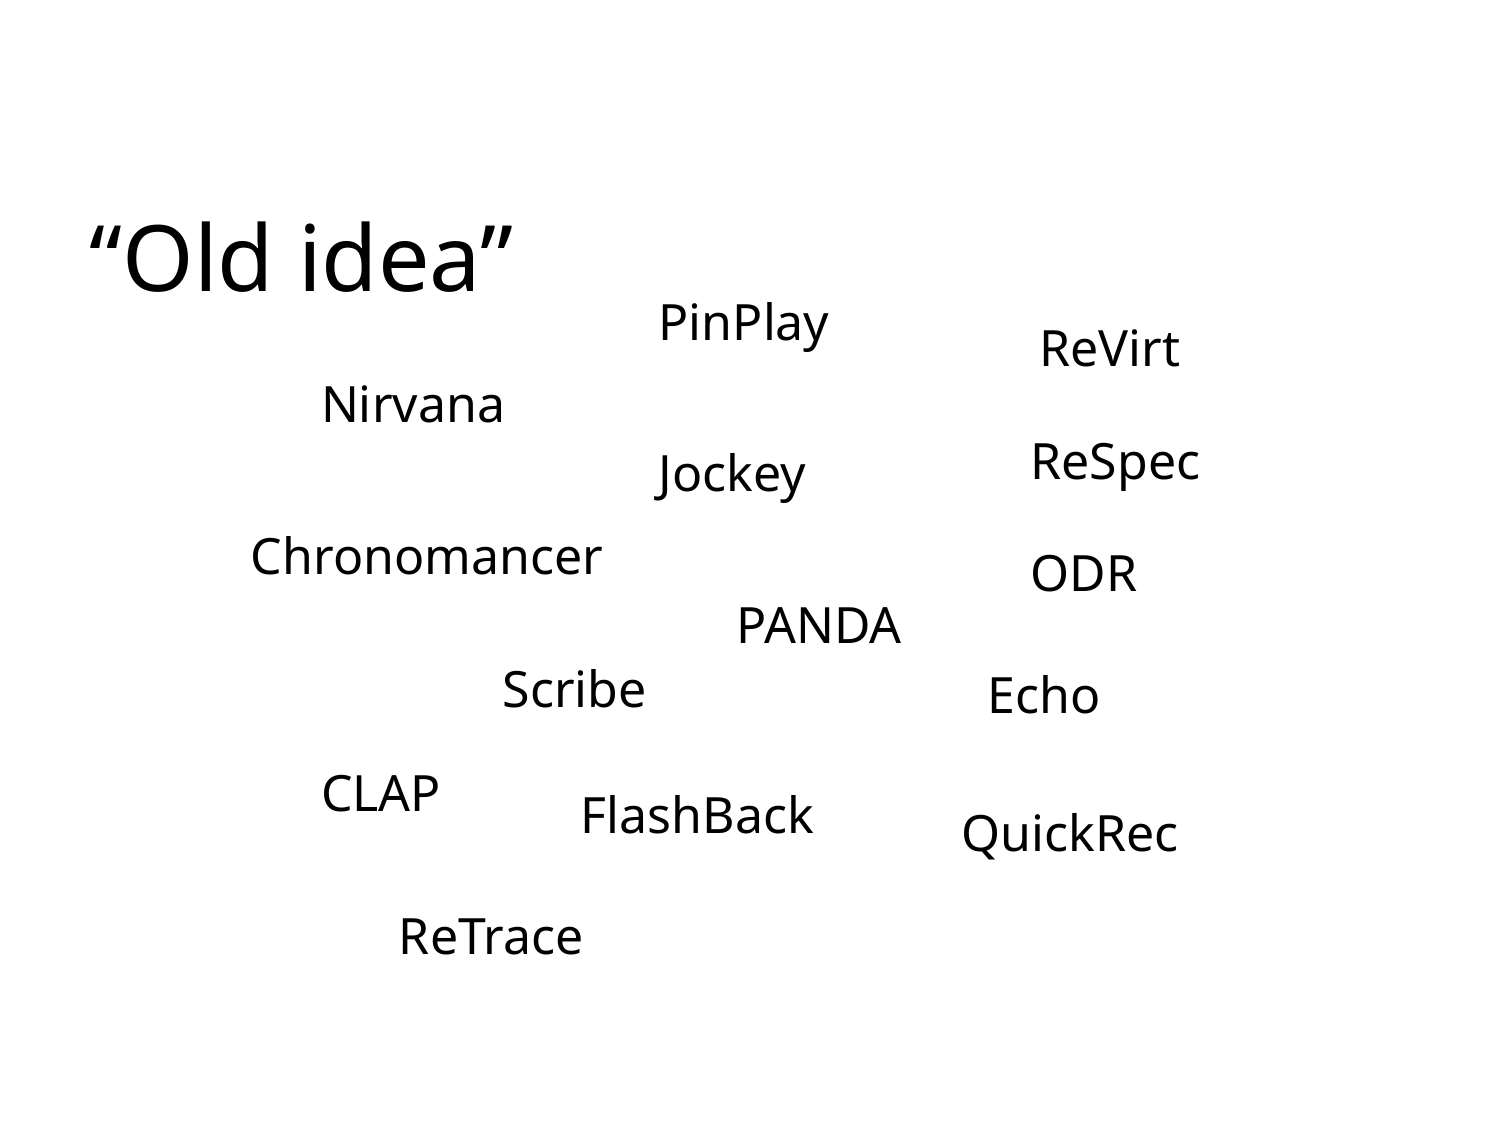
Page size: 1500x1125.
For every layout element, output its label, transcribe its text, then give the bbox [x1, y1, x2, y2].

text_box ODR [1015, 534, 1240, 613]
text_box CLAP [306, 754, 635, 833]
text_box Jockey [643, 434, 868, 513]
text_box Scribe [488, 650, 713, 729]
text_box QuickRec [946, 794, 1275, 873]
text_box “Old idea” [75, 172, 1424, 338]
text_box Chronomancer [236, 517, 635, 664]
text_box ReSpec [1015, 421, 1240, 534]
text_box PANDA [721, 586, 946, 733]
text_box Nirvana [306, 364, 531, 512]
text_box FlashBack [565, 775, 894, 854]
text_box Echo [972, 655, 1197, 734]
text_box PinPlay [643, 283, 868, 430]
text_box ReTrace [384, 896, 713, 975]
text_box ReVirt [1024, 309, 1249, 388]
